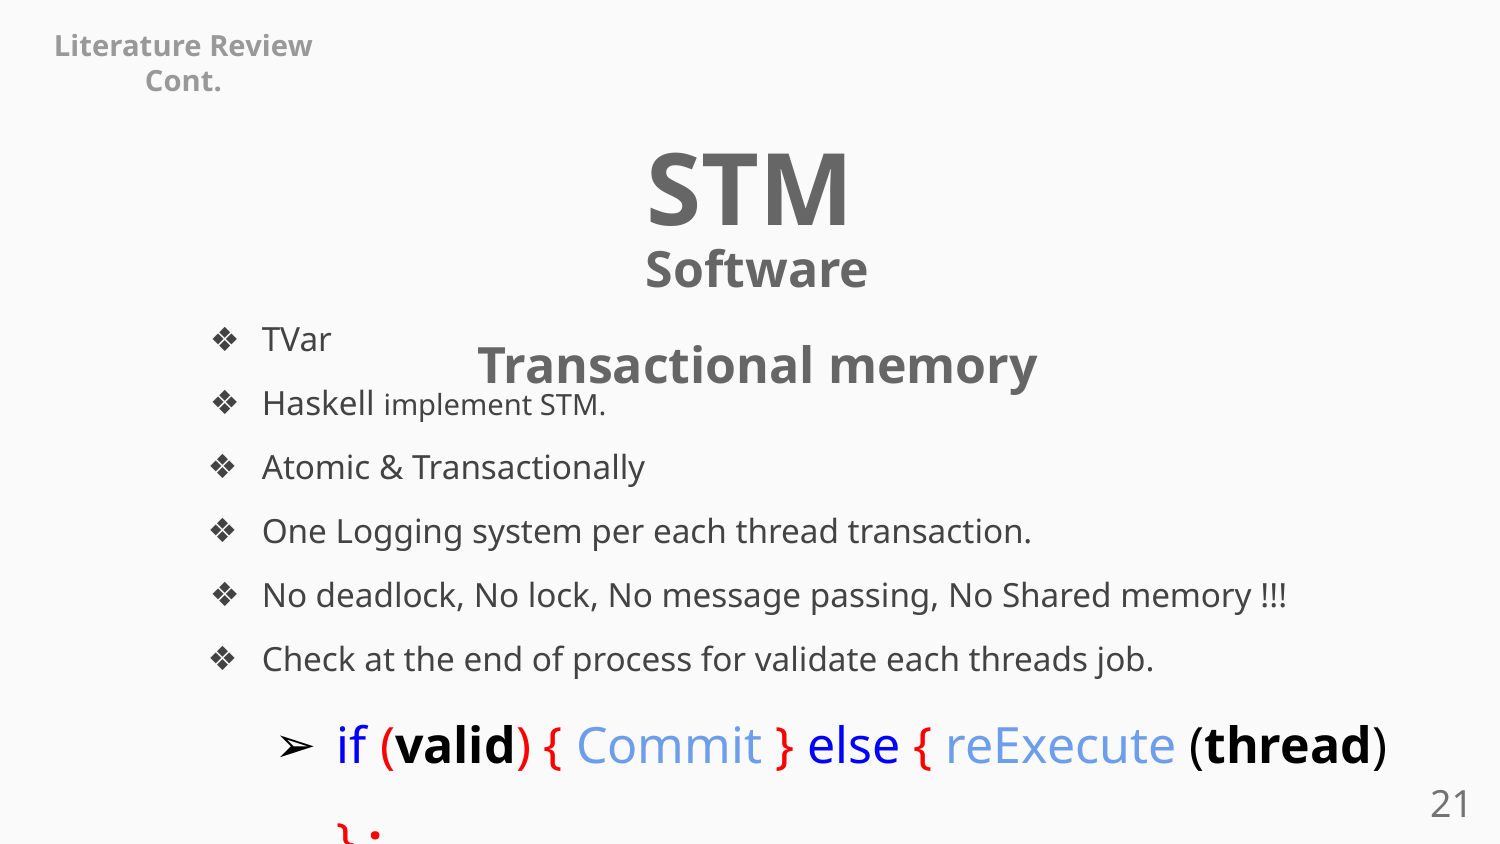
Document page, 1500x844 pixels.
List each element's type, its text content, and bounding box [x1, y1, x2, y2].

text_box Software Transactional memory [456, 186, 1059, 252]
text_box TVar Haskell implement STM. Atomic & Transactionally One Logging system per each thread transaction. No deadlock, No lock, No message passing, No Shared memory !!! Check at the end of process for validate each threads job. if (valid) { Commit } else { reExecute (thread) } ; [171, 279, 1408, 684]
text_box Literature Review Cont. [8, 12, 359, 93]
text_box STM [298, 38, 1202, 171]
slide_number 21 [1398, 770, 1489, 835]
